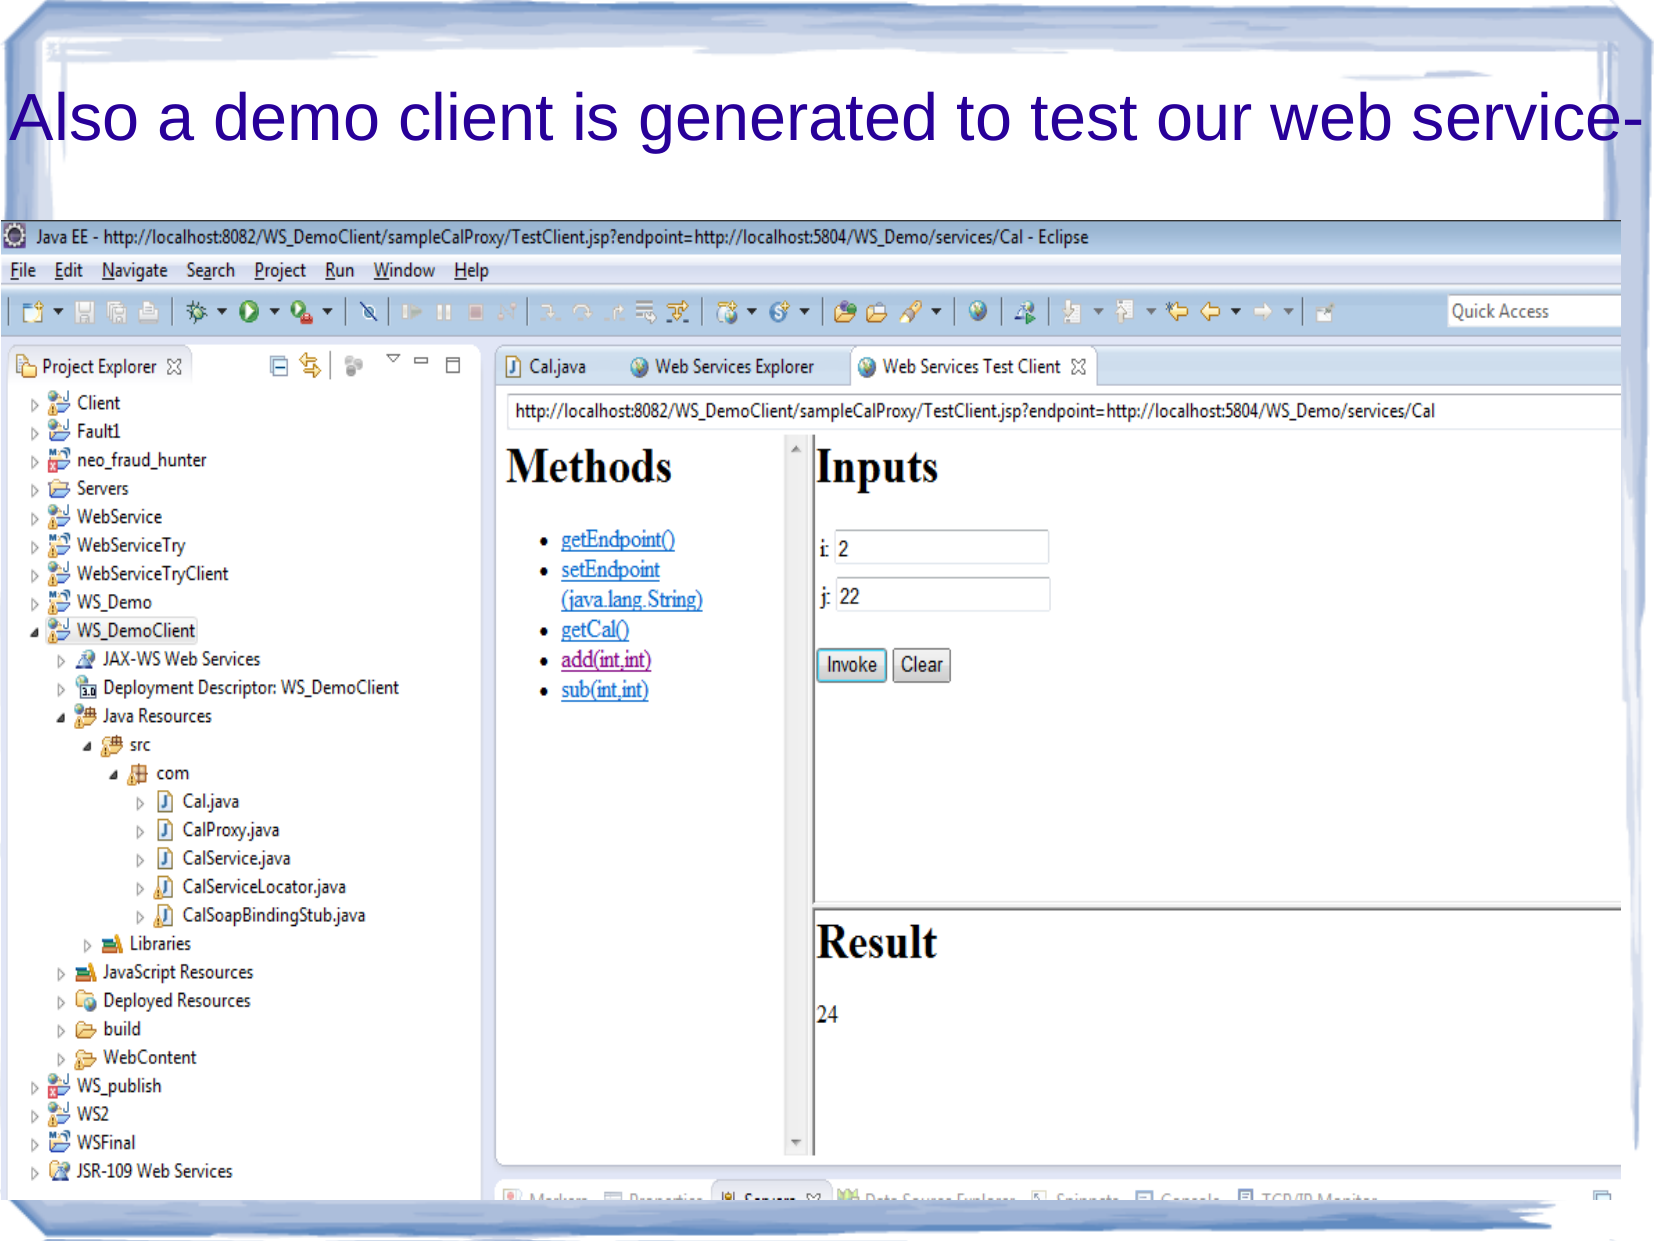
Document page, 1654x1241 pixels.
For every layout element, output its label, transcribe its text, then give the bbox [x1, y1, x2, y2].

picture [0, 0, 1654, 1241]
title Also a demo client is generated to test our web service- [3, 13, 1654, 221]
